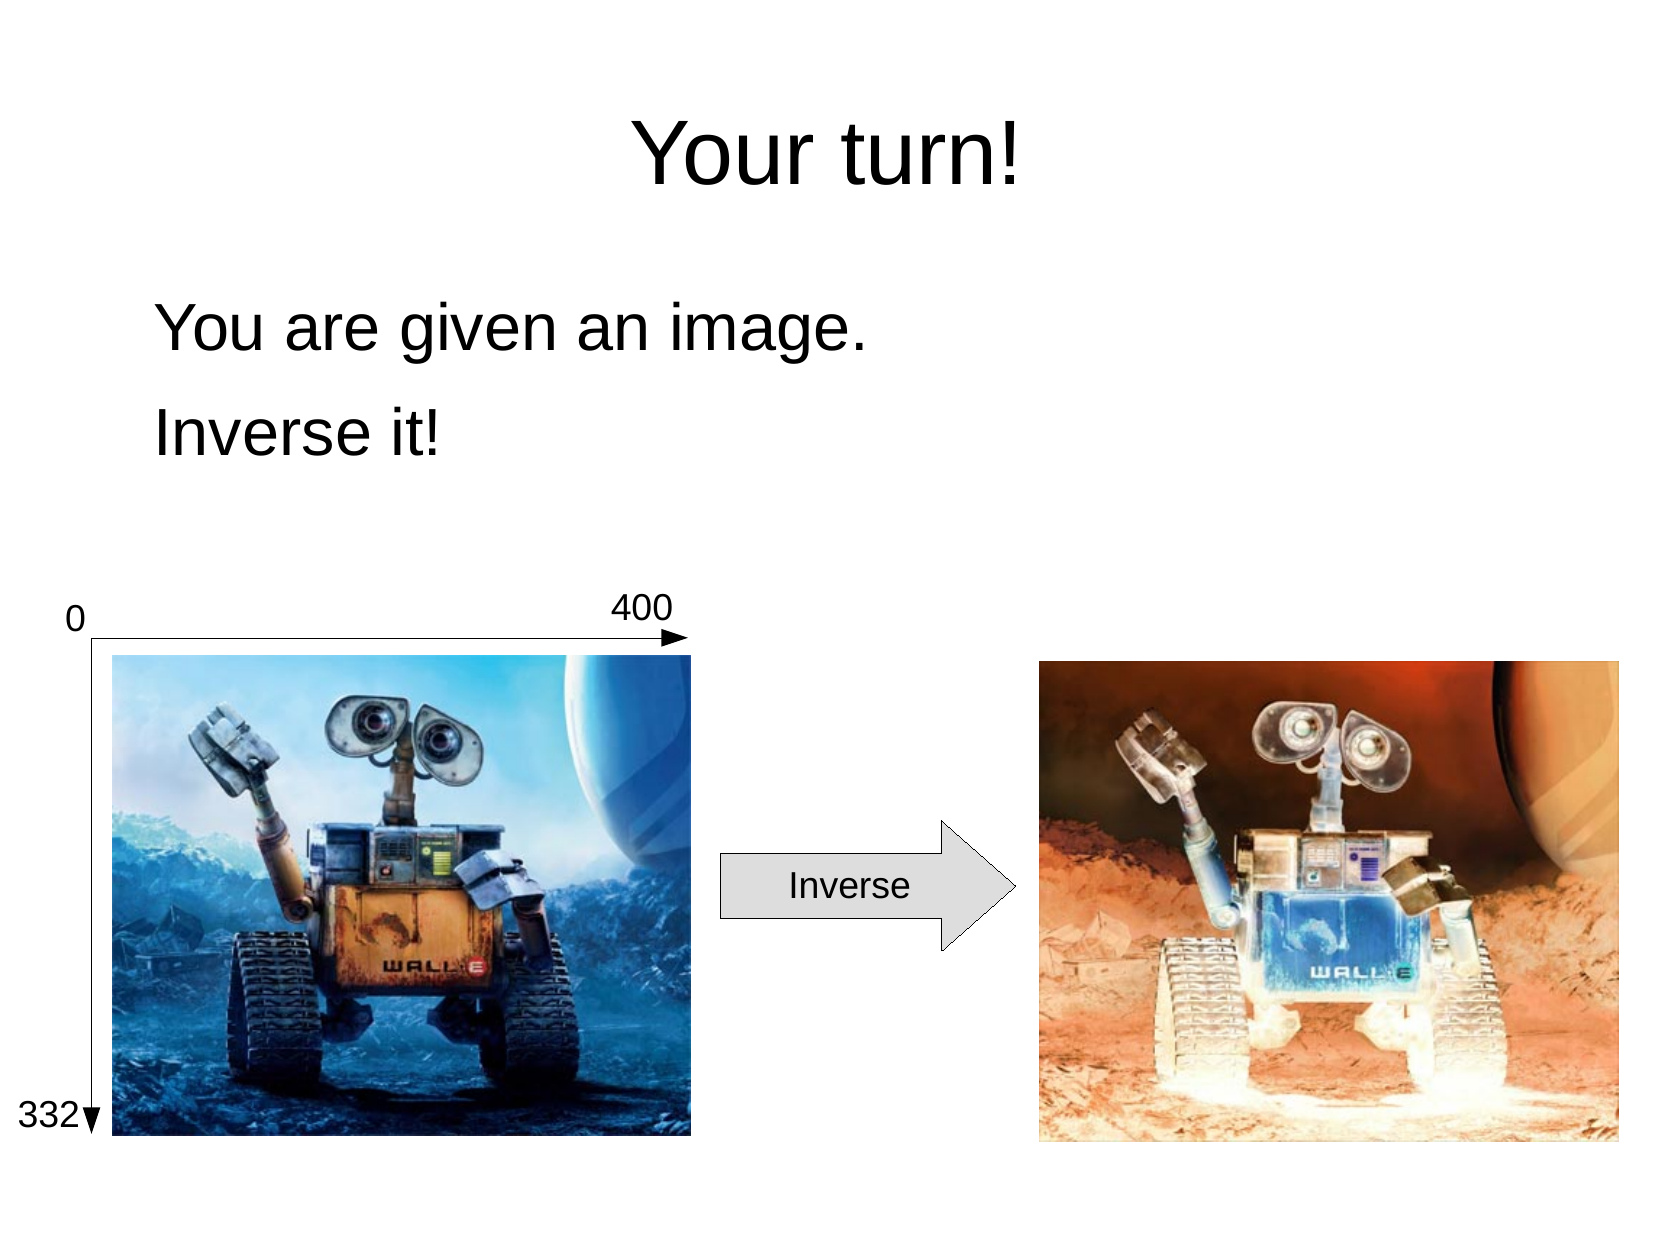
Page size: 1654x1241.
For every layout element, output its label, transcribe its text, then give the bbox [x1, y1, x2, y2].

text_box Inverse [720, 820, 1016, 951]
text_box 332 [2, 1086, 95, 1144]
title Your turn! [82, 49, 1571, 257]
picture [1039, 661, 1619, 1142]
list You are given an image. Inverse it! [82, 648, 91, 1010]
text_box 0 [50, 590, 101, 648]
picture [112, 655, 691, 1136]
text_box 400 [596, 578, 688, 636]
list You are given an image. Inverse it! [82, 290, 1571, 1010]
